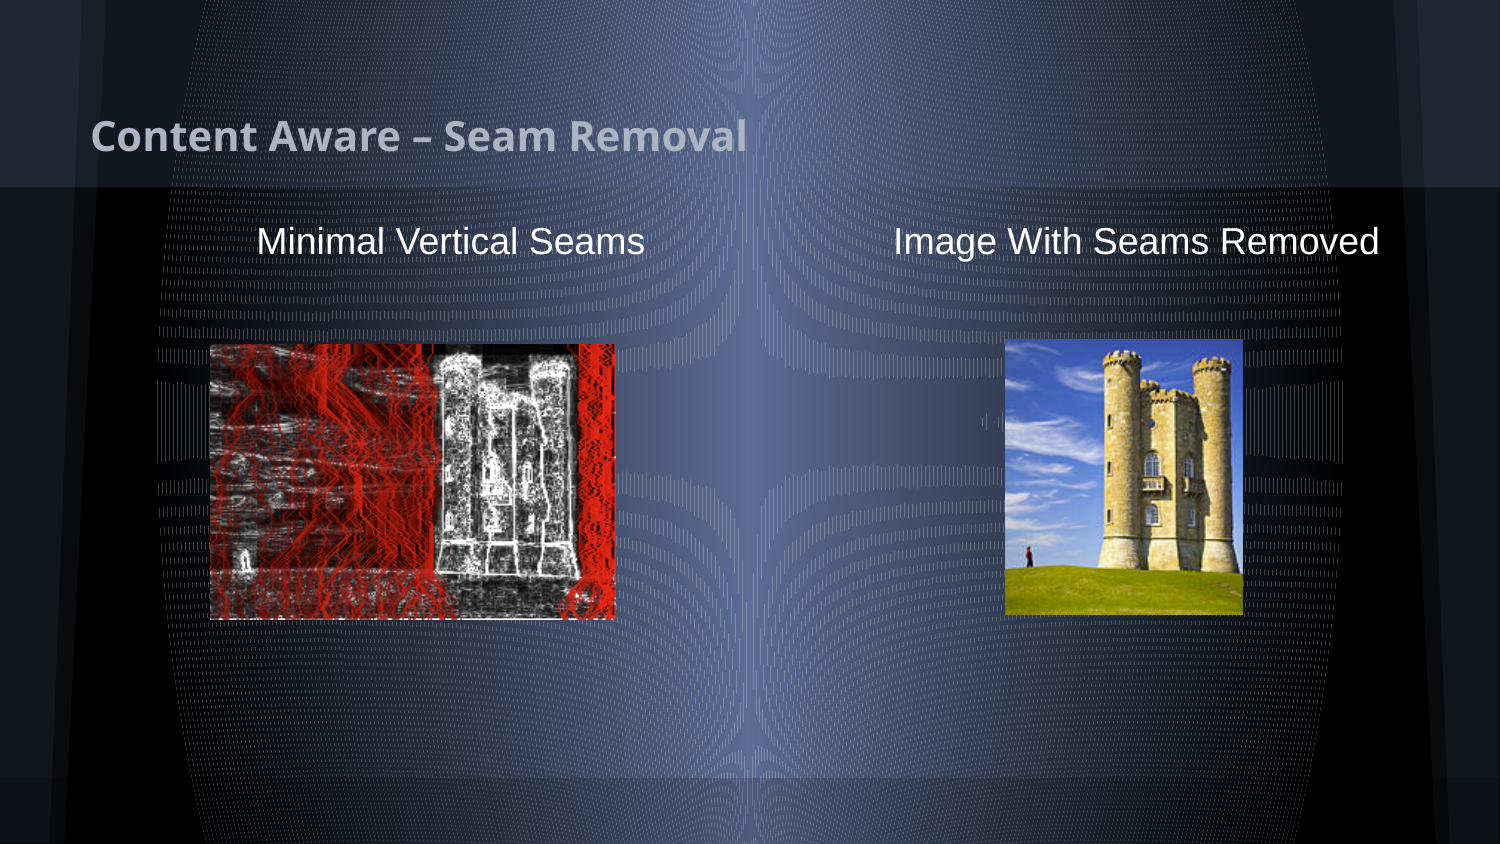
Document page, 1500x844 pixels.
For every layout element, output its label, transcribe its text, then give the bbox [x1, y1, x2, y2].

text_box Minimal Vertical Seams [241, 213, 661, 271]
title Content Aware – Seam Removal [75, 33, 1425, 175]
picture [210, 344, 616, 620]
text_box Image With Seams Removed [878, 213, 1396, 271]
picture [1005, 339, 1243, 616]
